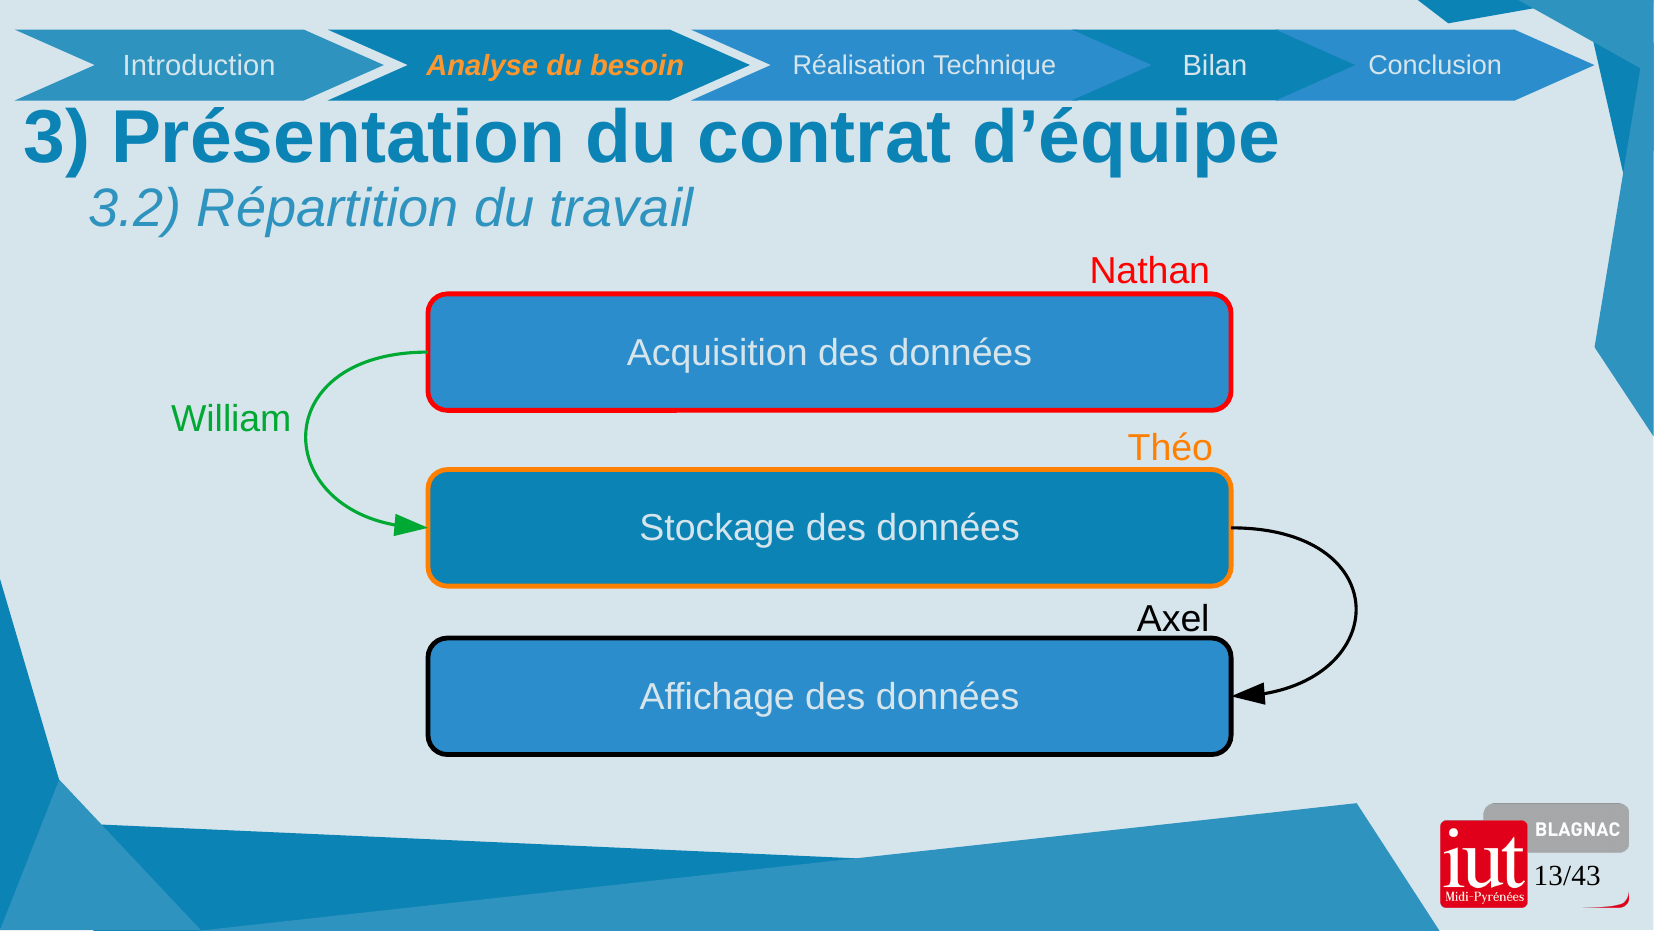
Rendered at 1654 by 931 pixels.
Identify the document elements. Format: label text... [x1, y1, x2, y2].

text_box Acquisition des données [427, 293, 1232, 411]
text_box Théo [1113, 419, 1228, 477]
picture [1440, 803, 1629, 908]
title 3.2) Répartition du travail [88, 177, 1388, 238]
text_box Affichage des données [427, 638, 1232, 755]
text_box Axel [1122, 590, 1225, 648]
text_box Conclusion [1275, 29, 1595, 101]
text_box Nathan [1074, 242, 1229, 299]
title 3) Présentation du contrat d’équipe [23, 94, 1512, 179]
text_box Réalisation Technique [690, 29, 1149, 101]
text_box Stockage des données [427, 469, 1232, 587]
text_box William [156, 389, 307, 447]
text_box Introduction [14, 29, 384, 101]
text_box Analyse du besoin [327, 29, 751, 101]
text_box Bilan [1071, 29, 1353, 101]
